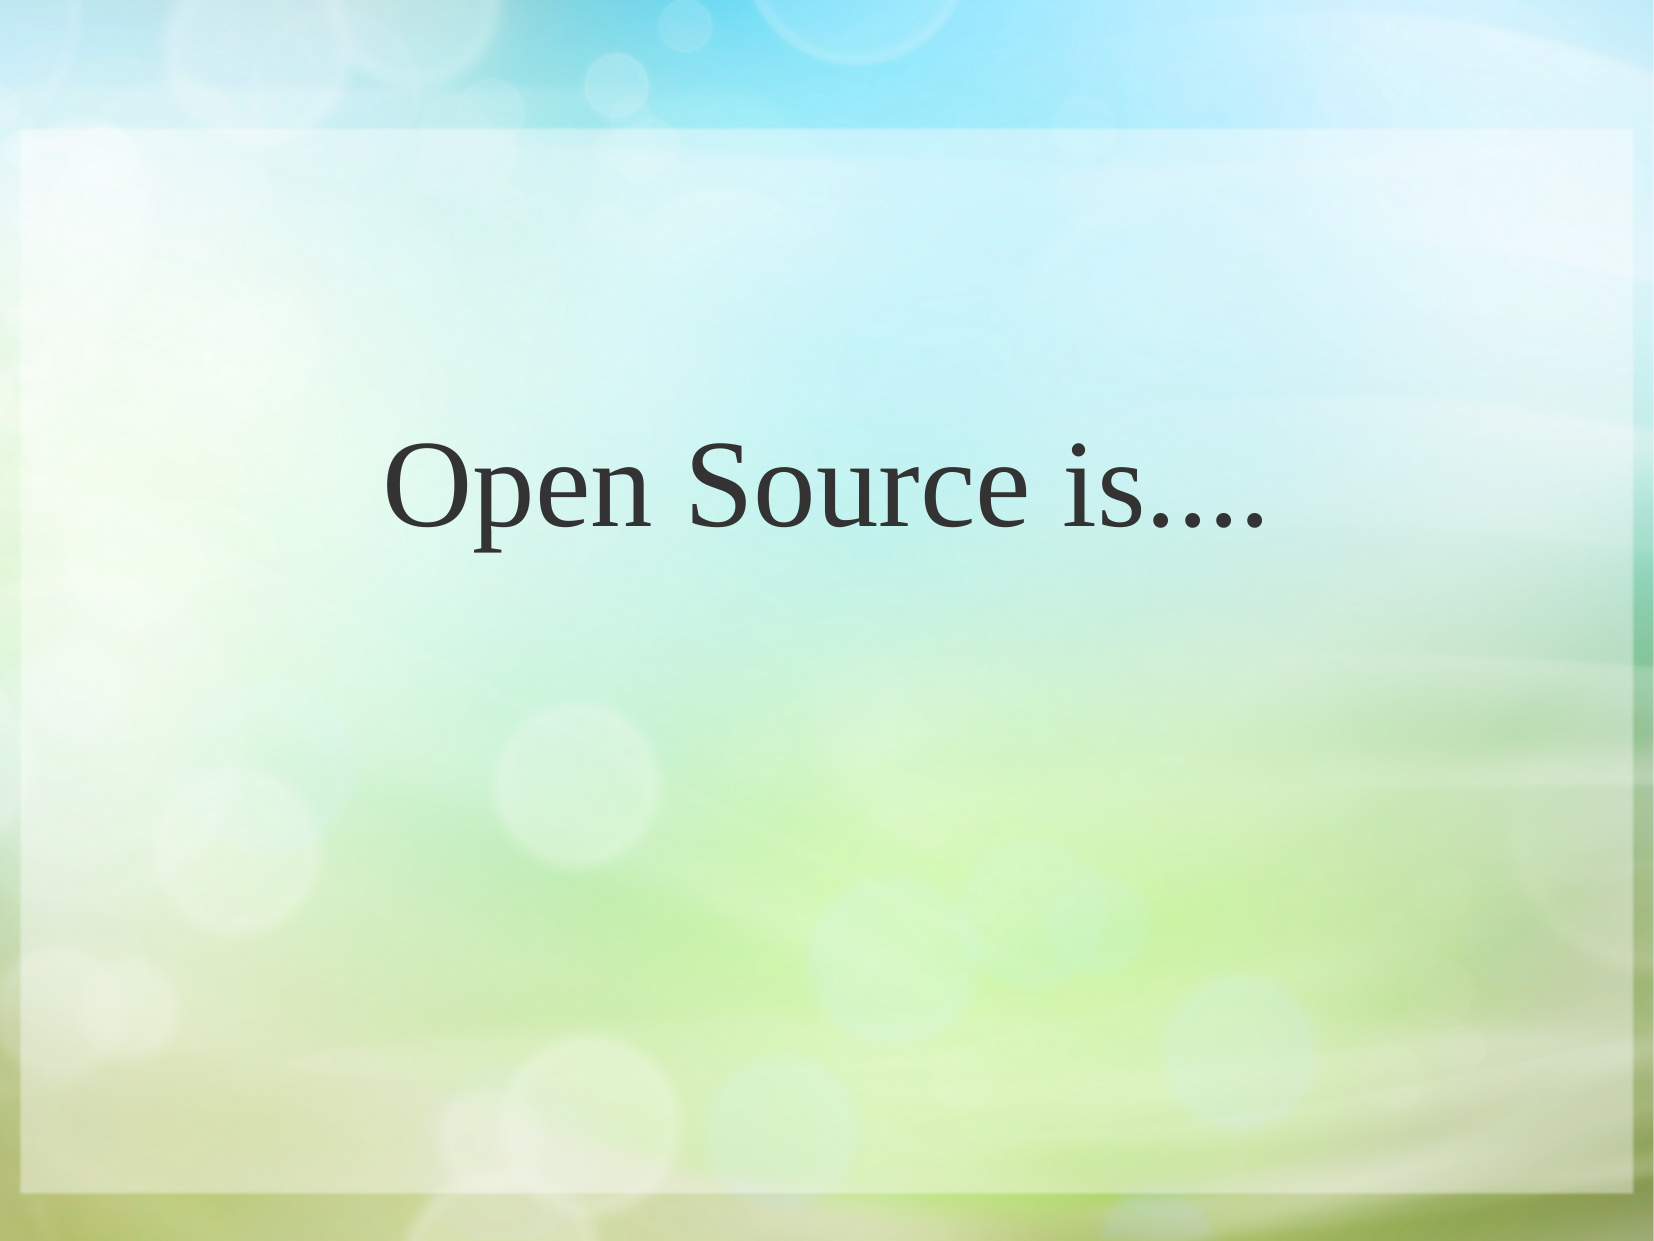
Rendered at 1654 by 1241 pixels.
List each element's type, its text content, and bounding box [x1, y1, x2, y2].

subtitle Open Source is.... [82, 0, 1571, 969]
picture [0, 0, 1654, 1241]
